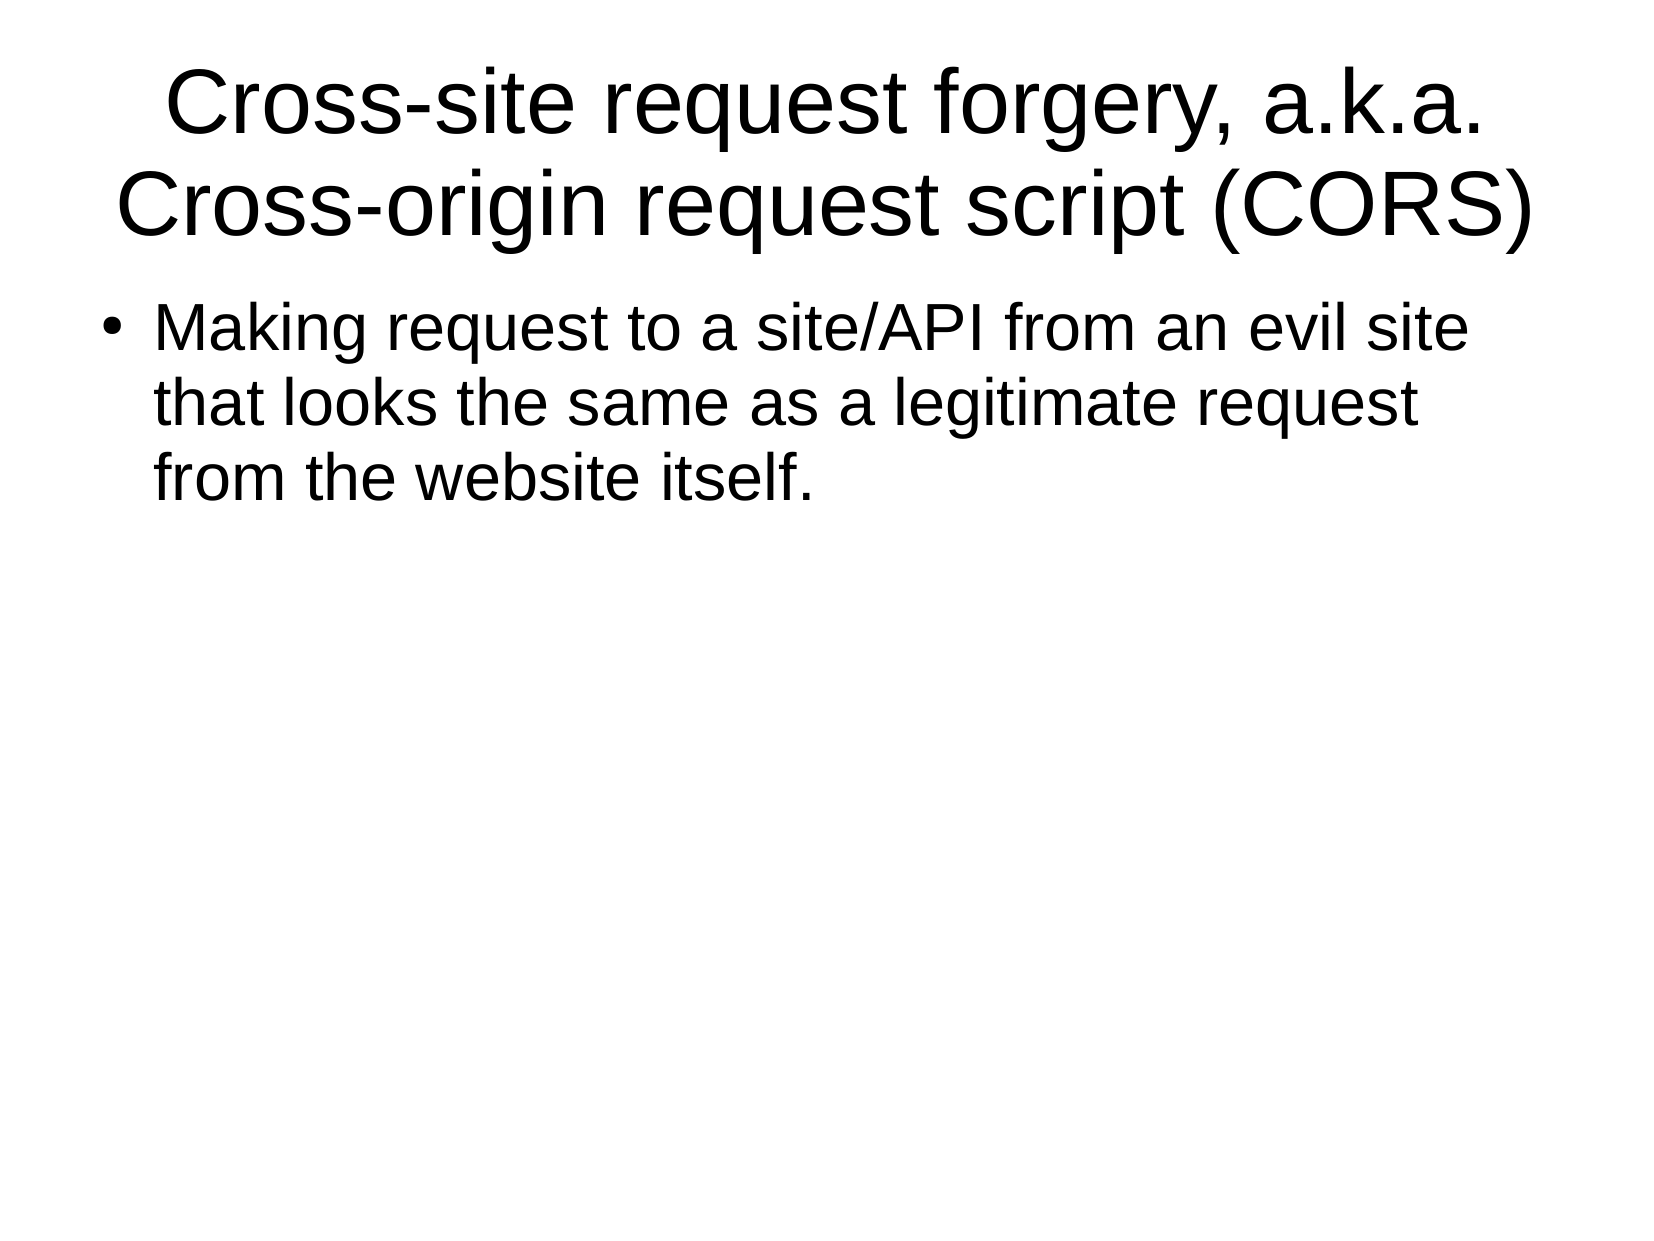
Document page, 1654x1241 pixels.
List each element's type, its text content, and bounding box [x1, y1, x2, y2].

list Making request to a site/API from an evil site that looks the same as a legitimate request from the website itself. [82, 290, 1571, 1010]
title Cross-site request forgery, a.k.a. Cross-origin request script (CORS) [82, 49, 1571, 257]
